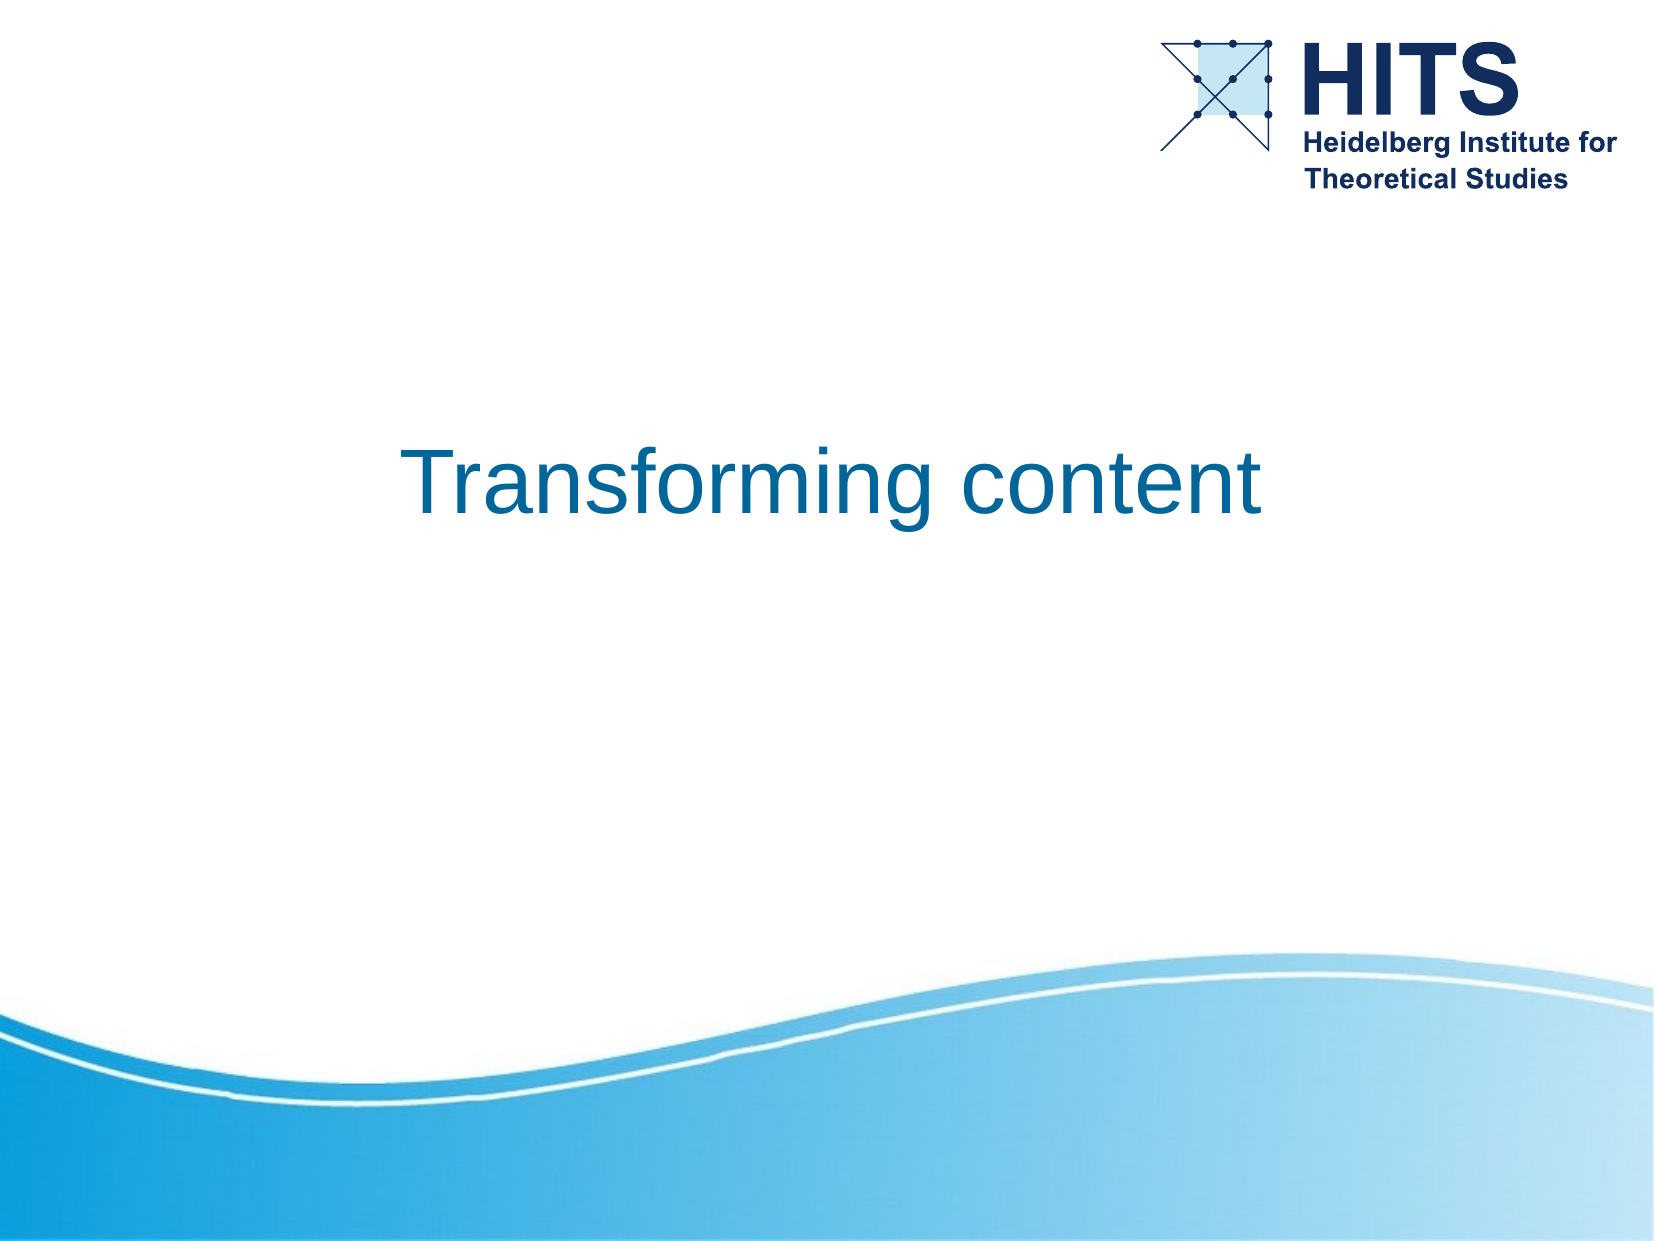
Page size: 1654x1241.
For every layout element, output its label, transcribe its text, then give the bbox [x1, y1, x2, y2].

picture [0, 952, 1654, 1241]
title Transforming content [86, 377, 1576, 586]
